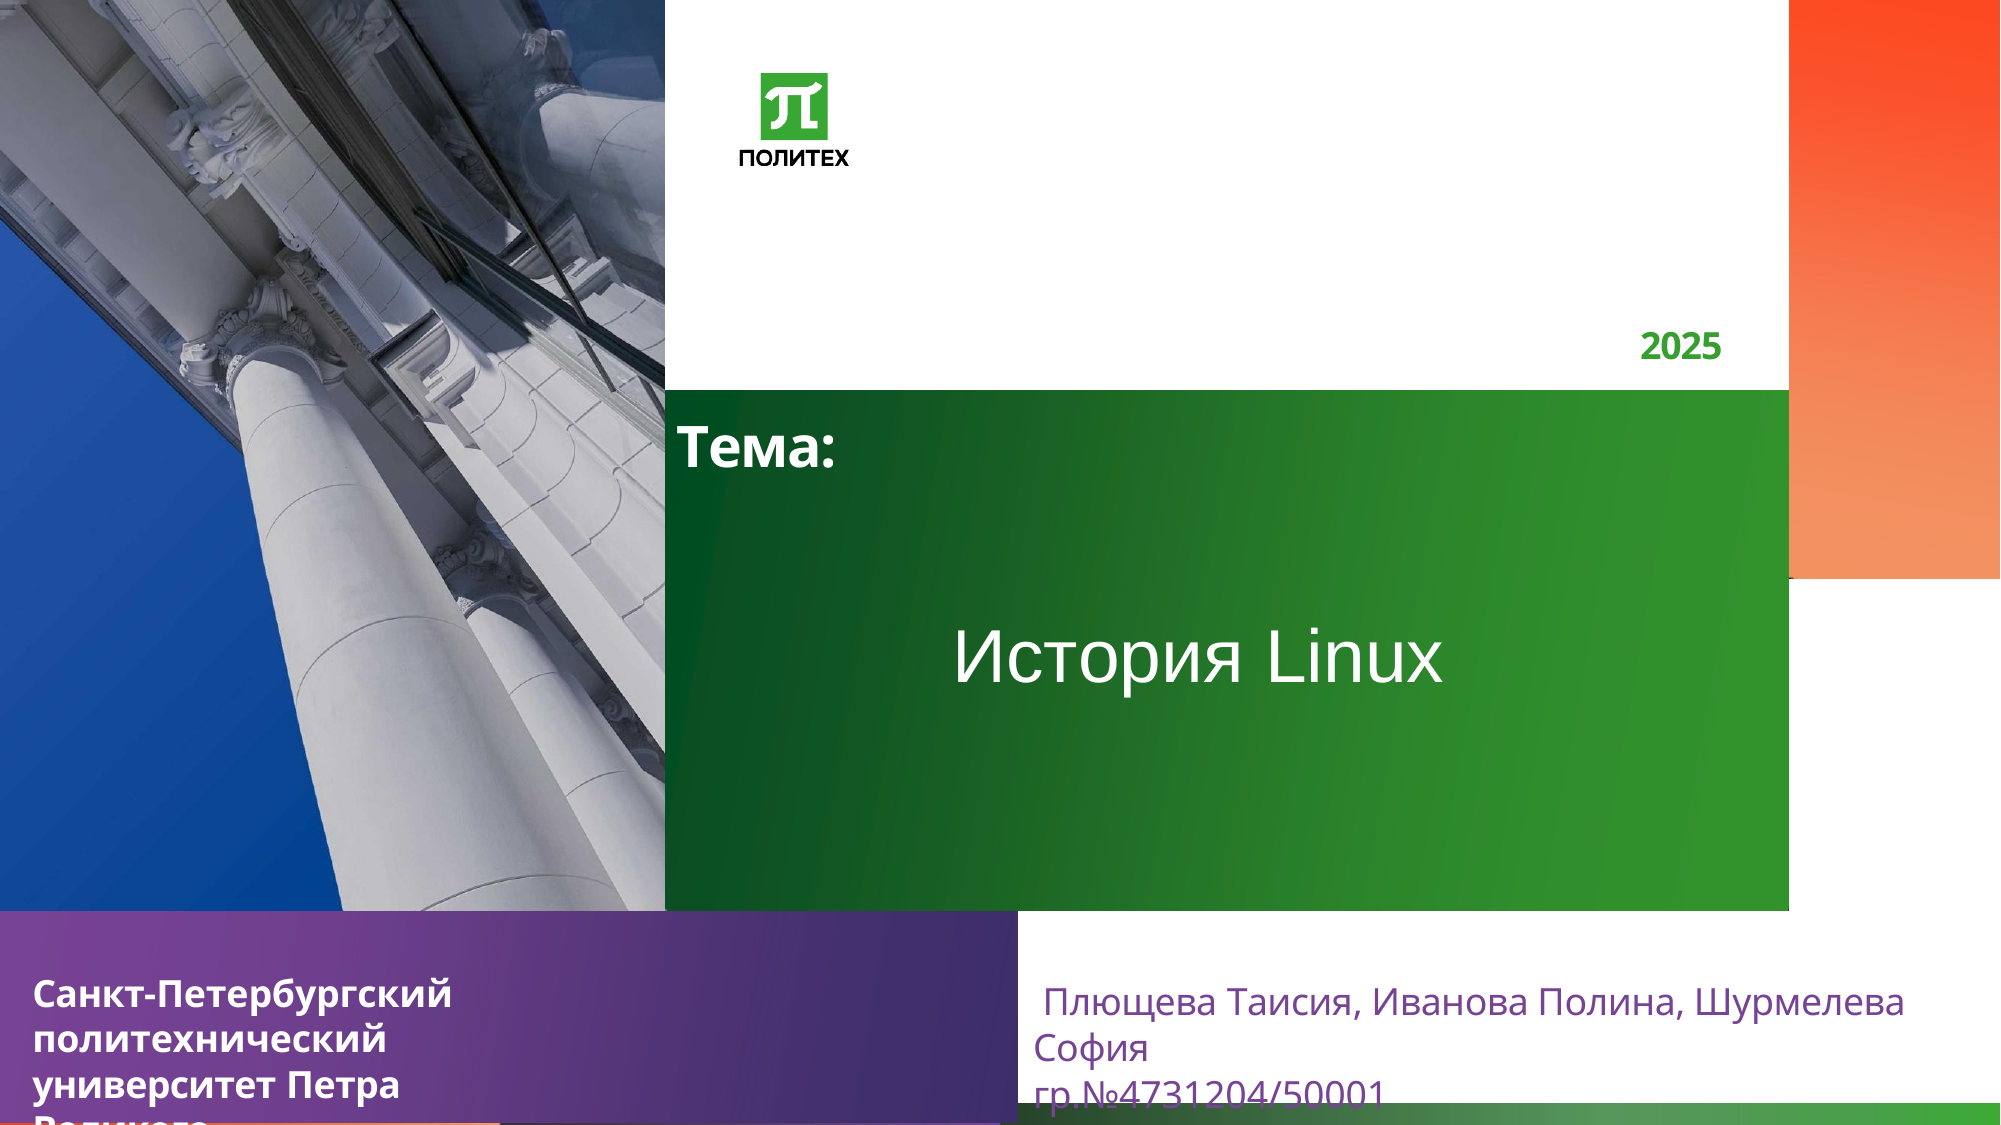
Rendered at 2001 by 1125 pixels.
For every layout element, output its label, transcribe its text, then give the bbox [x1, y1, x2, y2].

picture [0, 0, 2000, 1123]
text_box Санкт-Петербургский политехнический университет Петра Великого [30, 967, 582, 1108]
title Тема: [674, 407, 840, 481]
text_box 2025 [1638, 319, 1733, 370]
text_box Плющева Таисия, Иванова Полина, Шурмелева София гр.№4731204/50001 [1030, 976, 1975, 1118]
text_box История Linux [937, 600, 1639, 707]
